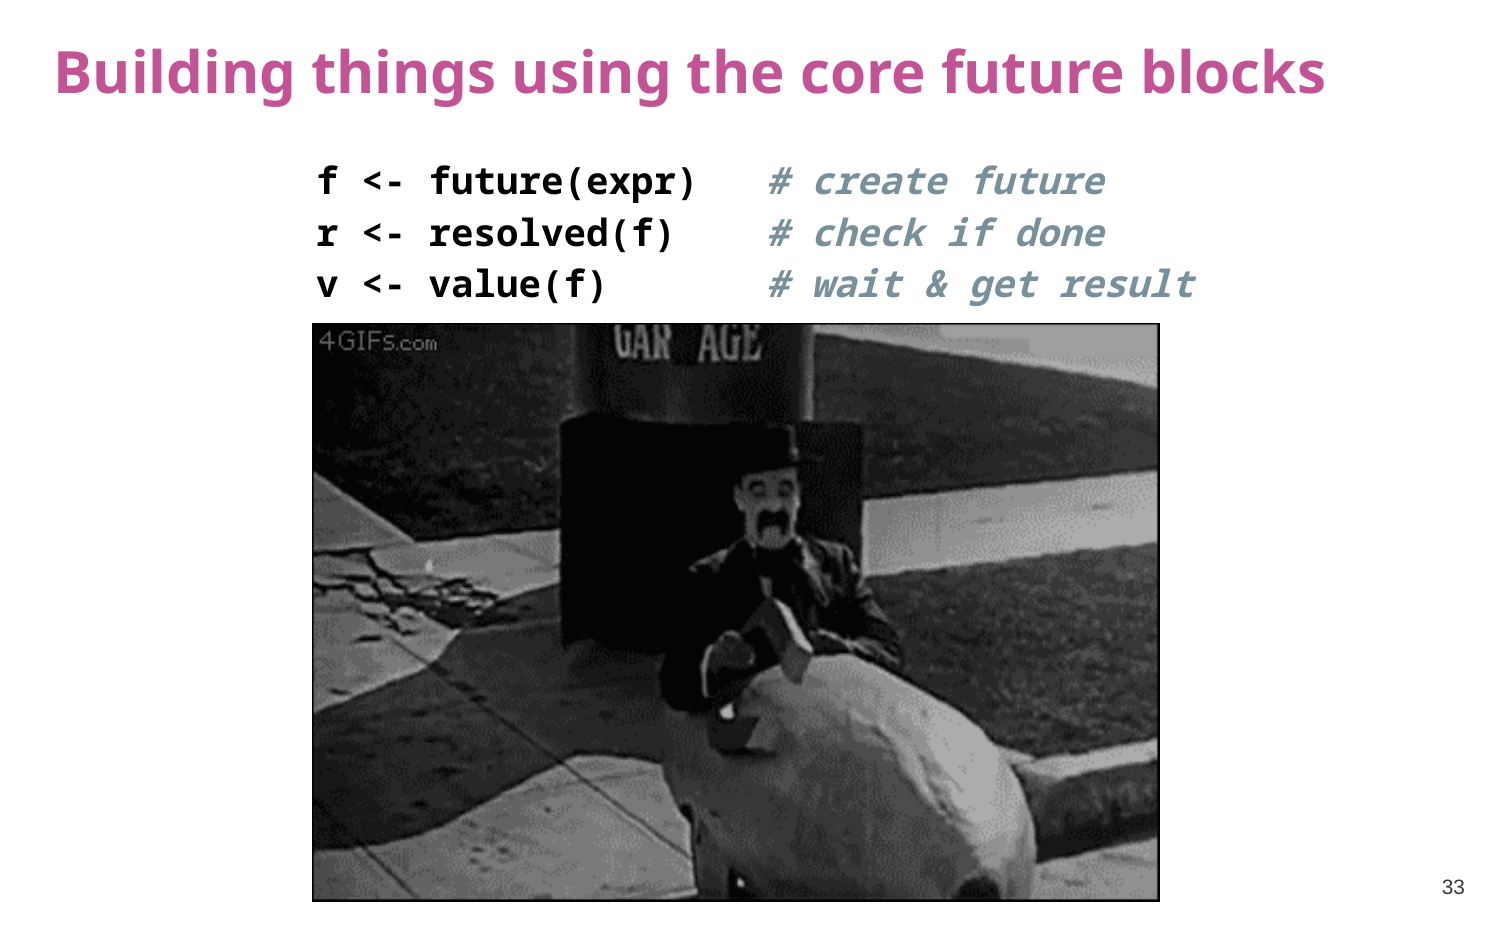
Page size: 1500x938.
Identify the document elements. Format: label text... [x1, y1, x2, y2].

picture [312, 323, 1160, 902]
slide_number <number> [1389, 849, 1480, 922]
title Building things using the core future blocks [38, 20, 1463, 136]
list f <- future(expr) # create future r <- resolved(f) # check if done v <- value(f) # wait & get result [301, 135, 1215, 324]
